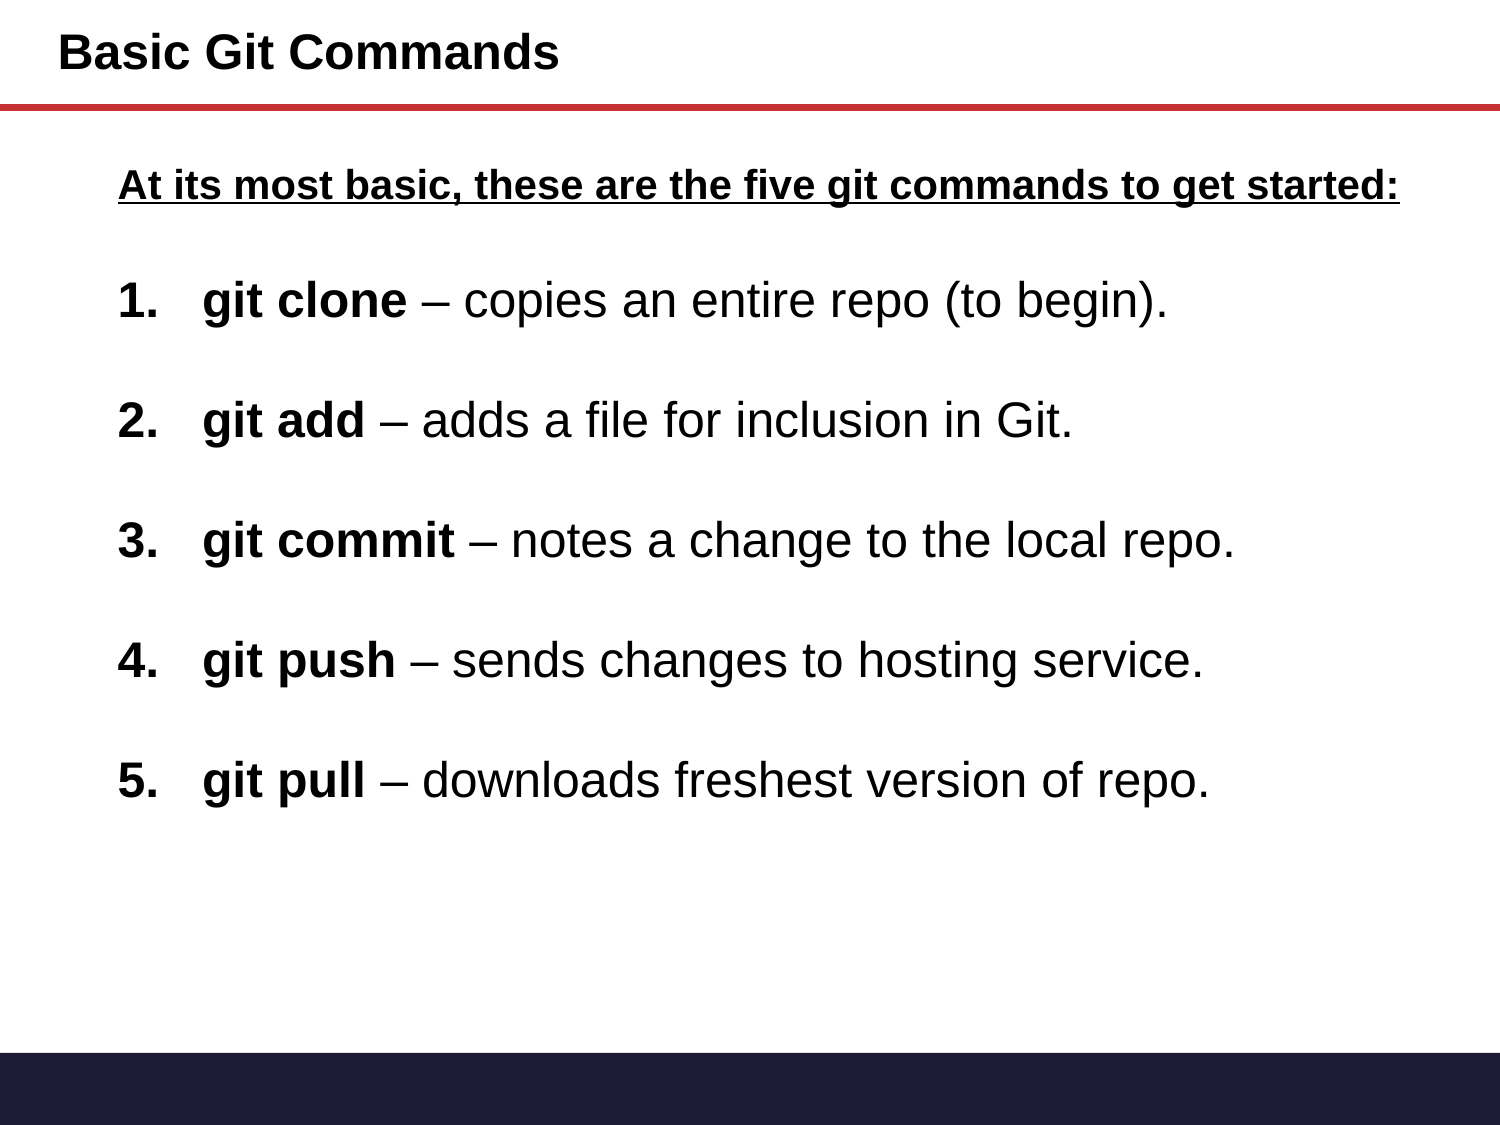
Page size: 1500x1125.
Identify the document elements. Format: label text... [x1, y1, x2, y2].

title Basic Git Commands [50, 0, 948, 108]
text_box At its most basic, these are the five git commands to get started: git clone – copies an entire repo (to begin). git add – adds a file for inclusion in Git. git commit – notes a change to the local repo. git push – sends changes to hosting service. git pull – downloads freshest version of repo. [72, 149, 1423, 1056]
